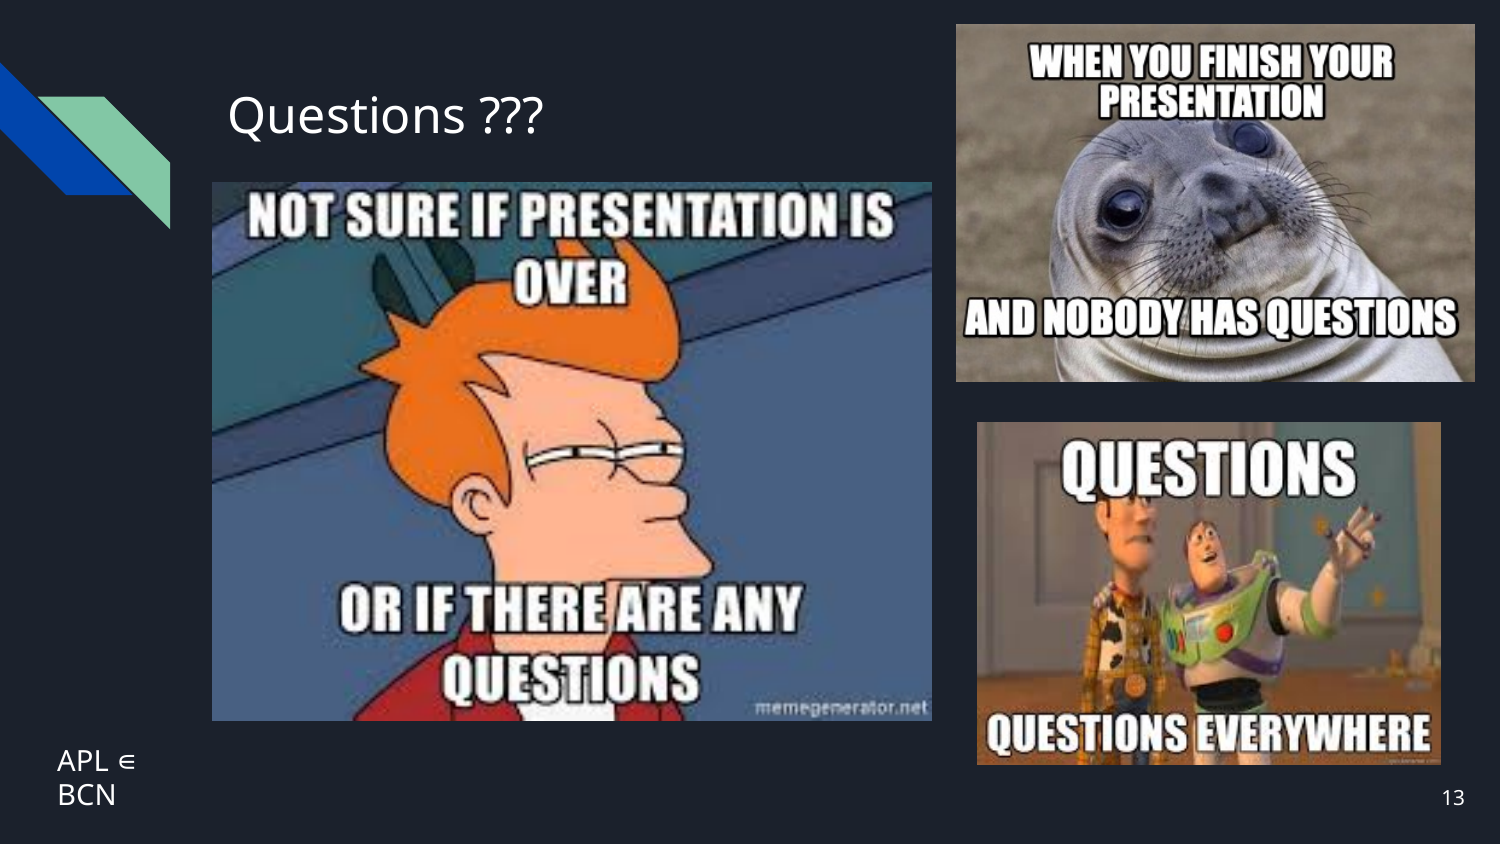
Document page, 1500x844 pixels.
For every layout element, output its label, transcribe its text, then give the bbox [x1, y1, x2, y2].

picture [212, 182, 932, 721]
slide_number <number> [1389, 764, 1480, 830]
title Questions ??? [212, 64, 836, 182]
picture [977, 422, 1441, 765]
picture [956, 24, 1475, 382]
